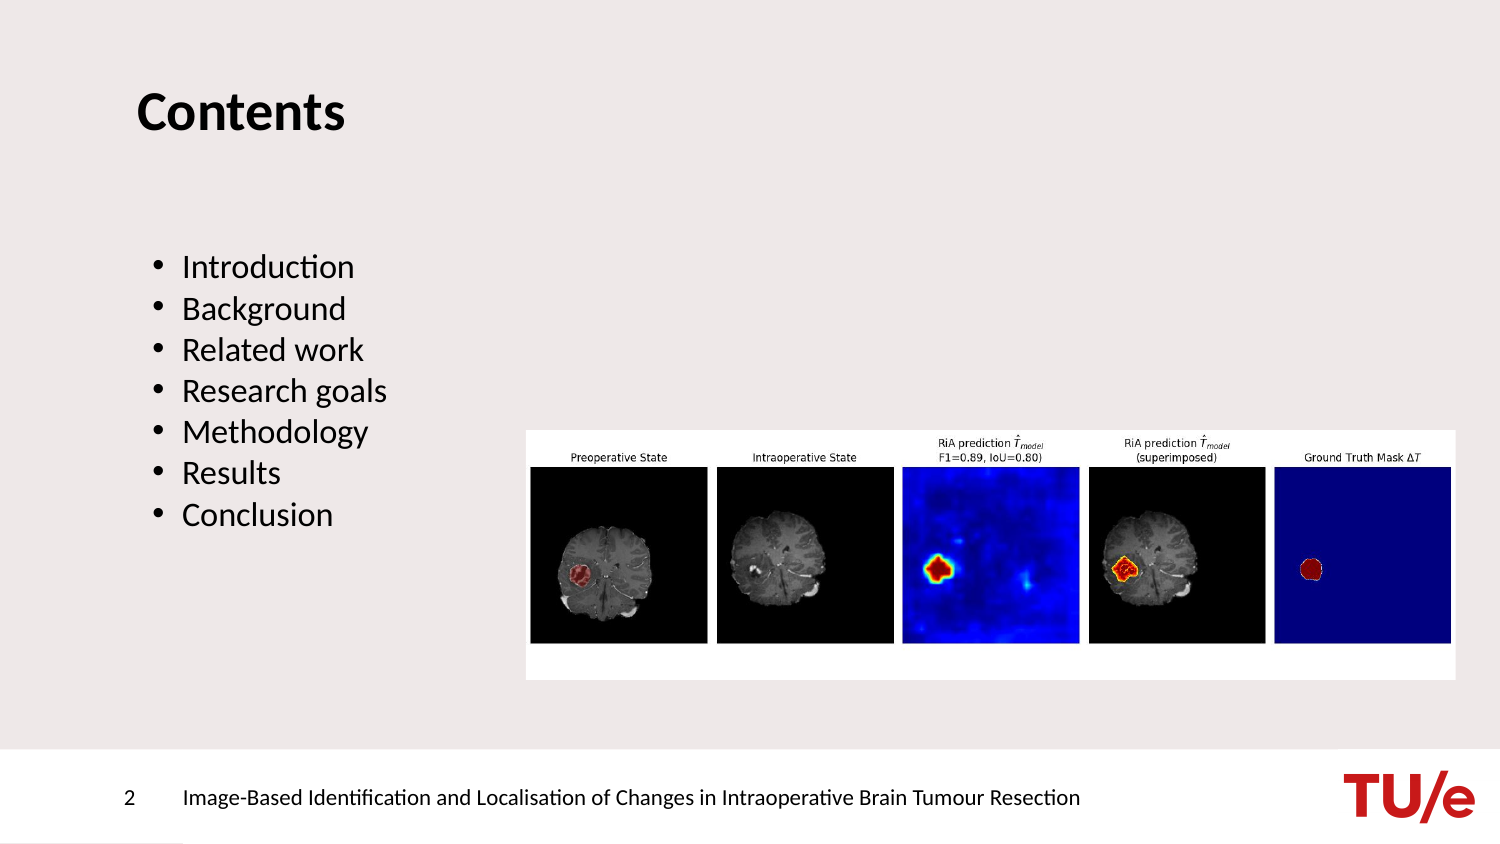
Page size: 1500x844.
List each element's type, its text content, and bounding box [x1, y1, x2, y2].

title Contents [124, 85, 1364, 174]
list Introduction Background Related work Research goals Methodology Results Conclusion [152, 195, 1392, 676]
picture [1339, 749, 1500, 844]
picture [525, 427, 1456, 681]
